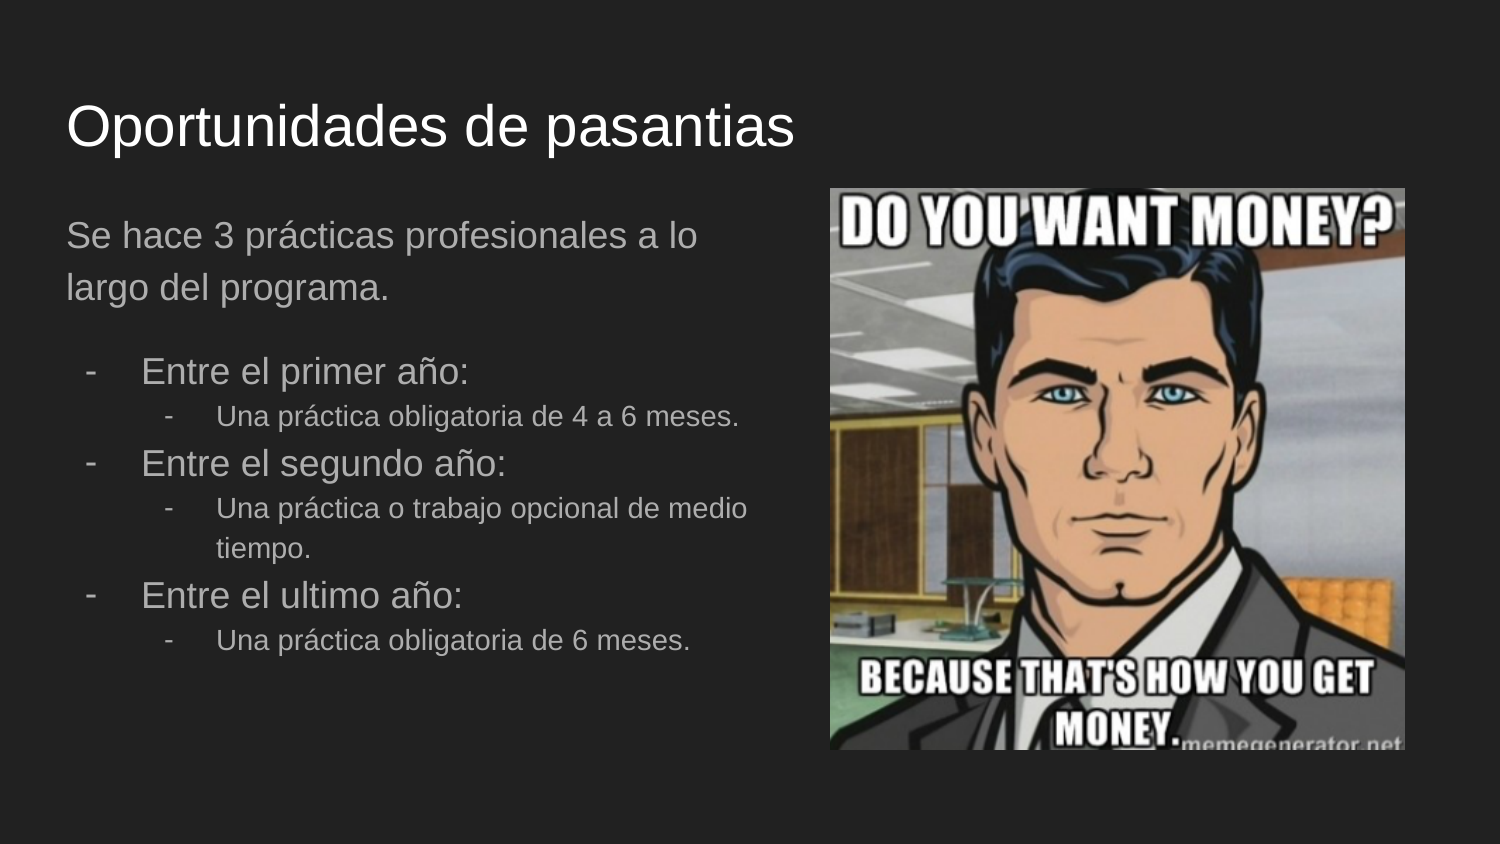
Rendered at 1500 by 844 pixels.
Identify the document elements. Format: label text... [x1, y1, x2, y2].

list Se hace 3 prácticas profesionales a lo largo del programa. Entre el primer año: Una práctica obligatoria de 4 a 6 meses. Entre el segundo año: Una práctica o trabajo opcional de medio tiempo. Entre el ultimo año: Una práctica obligatoria de 6 meses. [51, 189, 802, 750]
picture [830, 188, 1405, 750]
title Oportunidades de pasantias [51, 72, 1449, 167]
